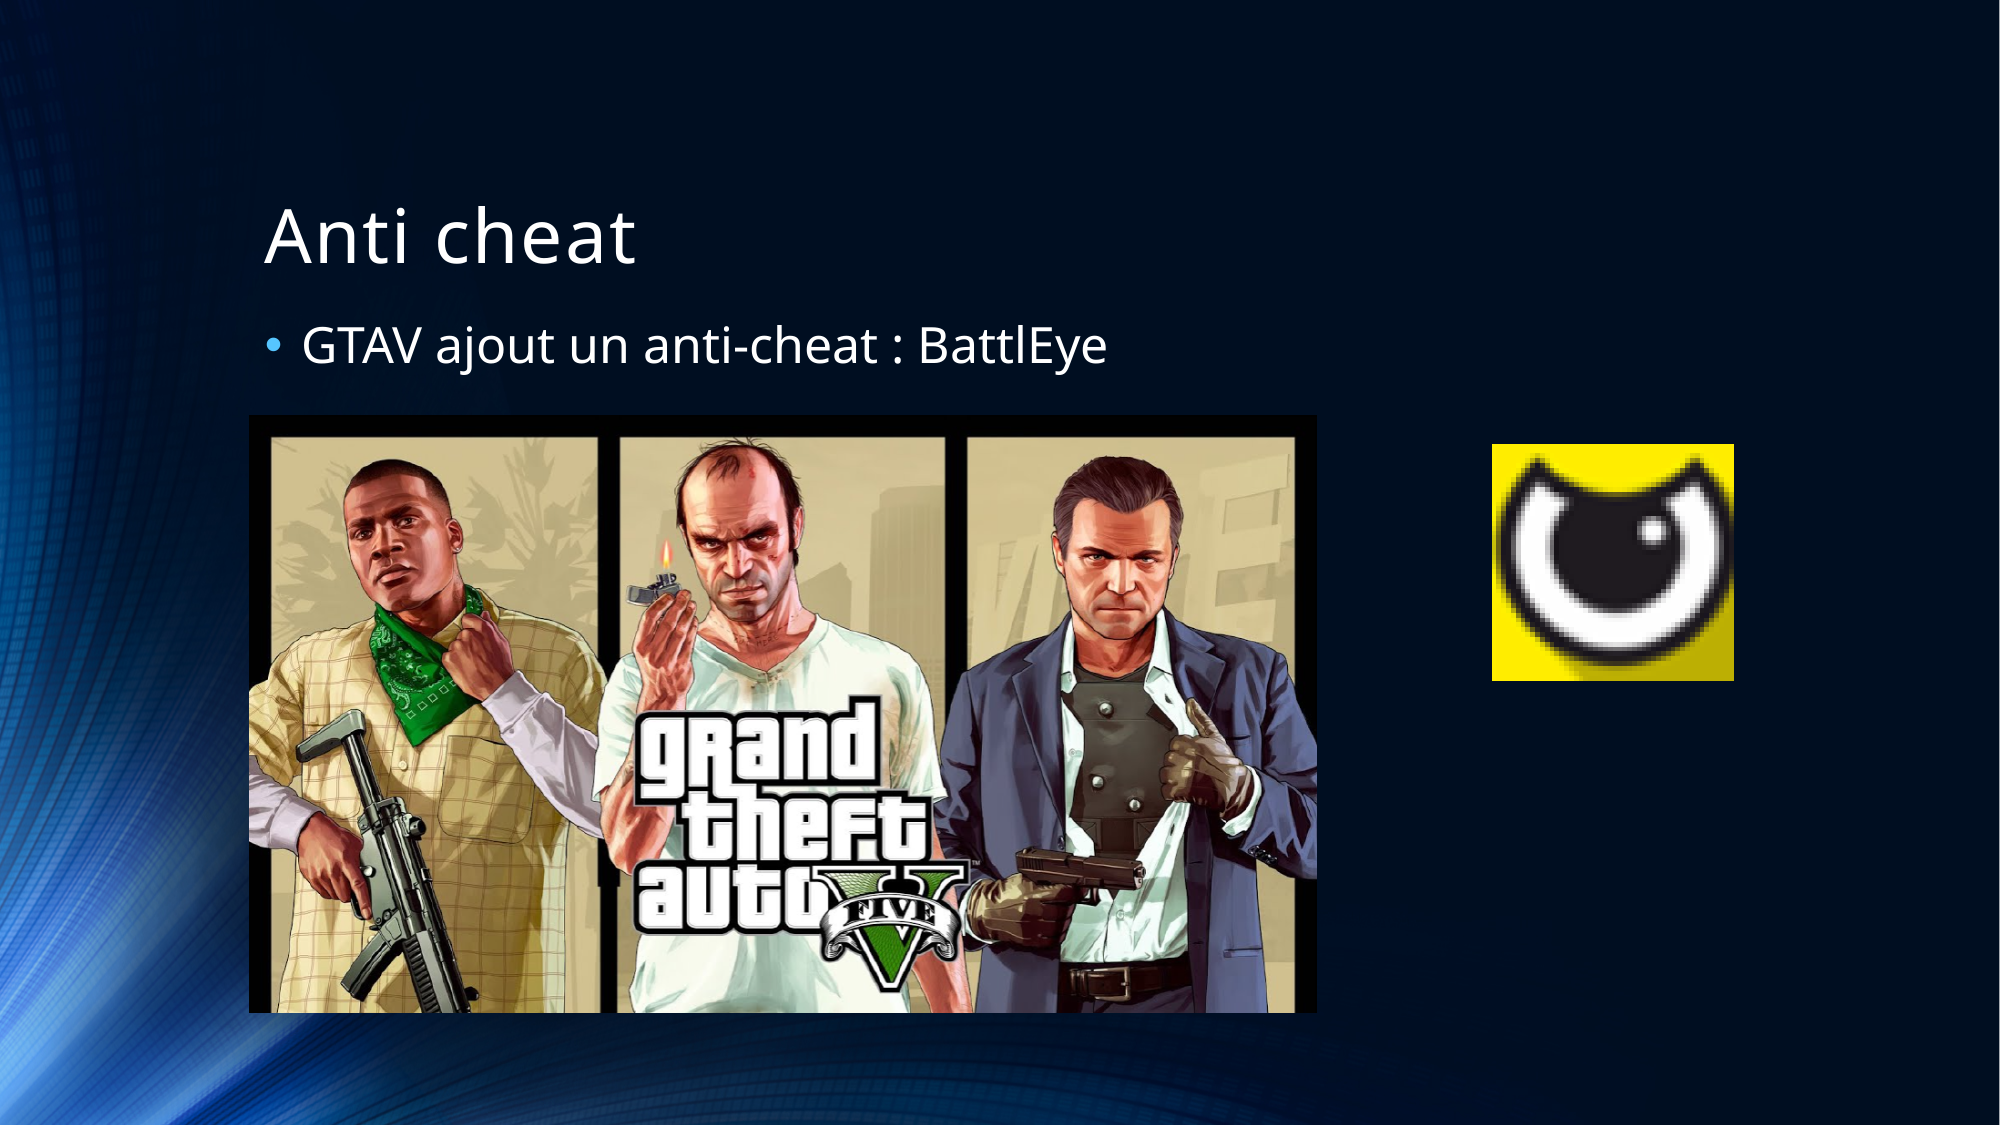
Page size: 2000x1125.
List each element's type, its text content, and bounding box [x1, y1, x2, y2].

list GTAV ajout un anti-cheat : BattlEye [249, 312, 1749, 988]
title Anti cheat [249, 172, 1750, 288]
picture [1492, 444, 1734, 681]
picture [249, 416, 1317, 1013]
